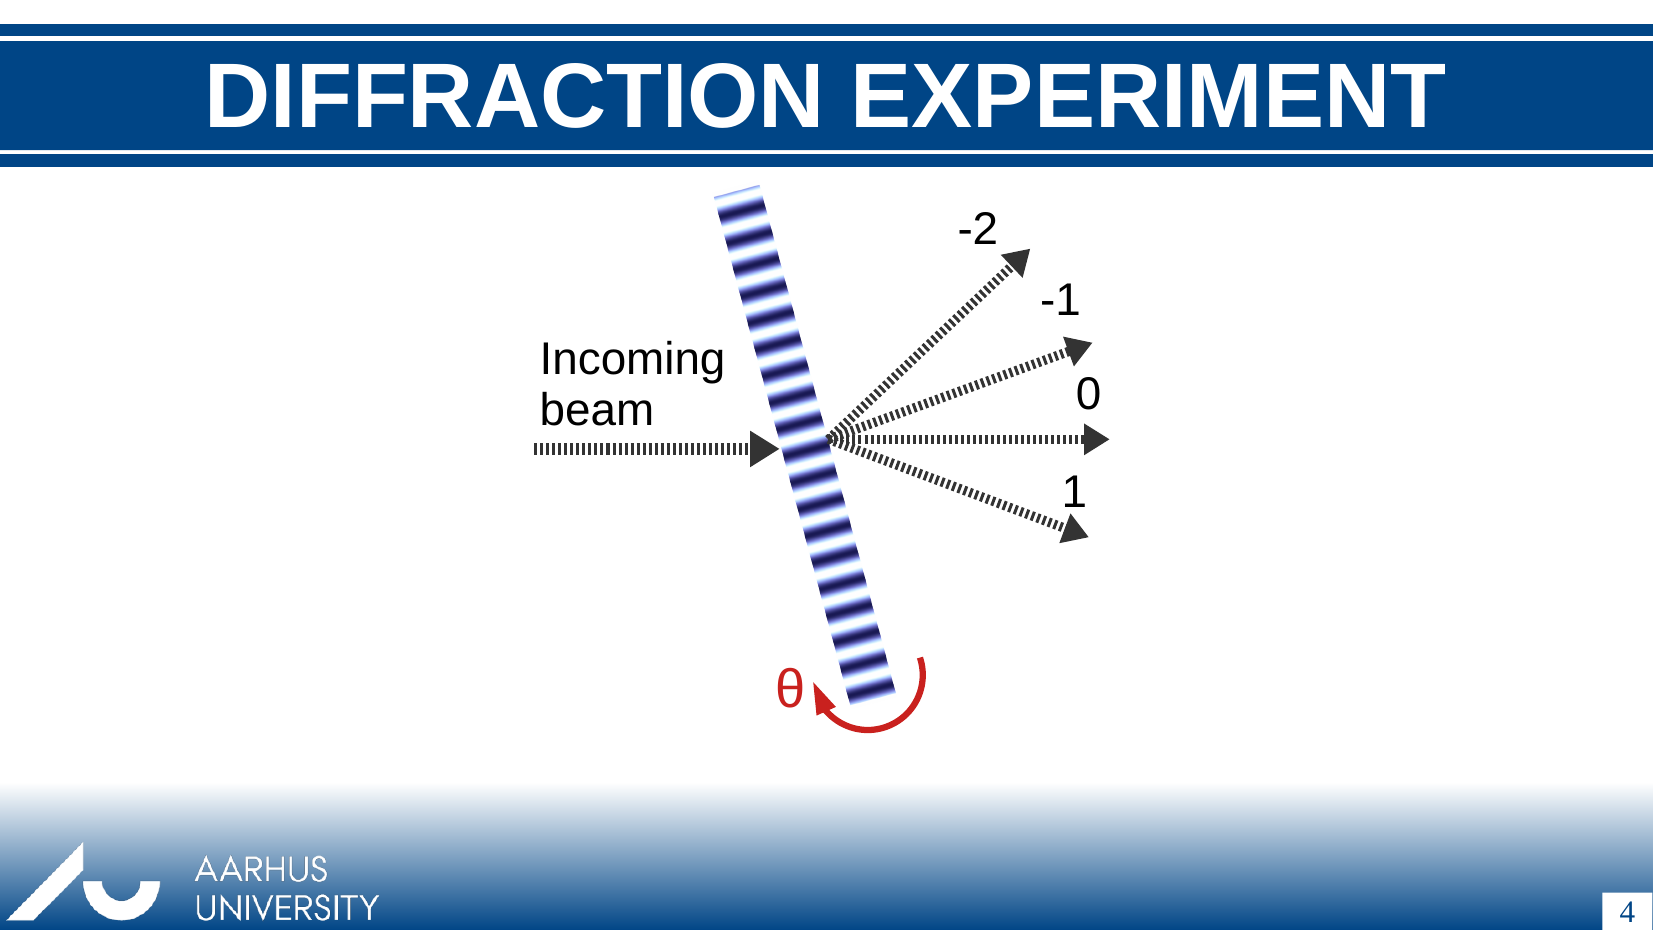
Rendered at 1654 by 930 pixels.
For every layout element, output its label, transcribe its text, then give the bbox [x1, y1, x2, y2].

text_box -2 [942, 195, 1014, 262]
text_box Incoming beam [524, 325, 741, 443]
picture [712, 180, 897, 709]
text_box -1 [1025, 266, 1096, 333]
text_box 1 [1046, 458, 1110, 526]
picture [5, 841, 414, 928]
title DIFFRACTION EXPERIMENT [0, 41, 1653, 151]
text_box 0 [1060, 360, 1124, 428]
text_box θ [760, 650, 832, 750]
